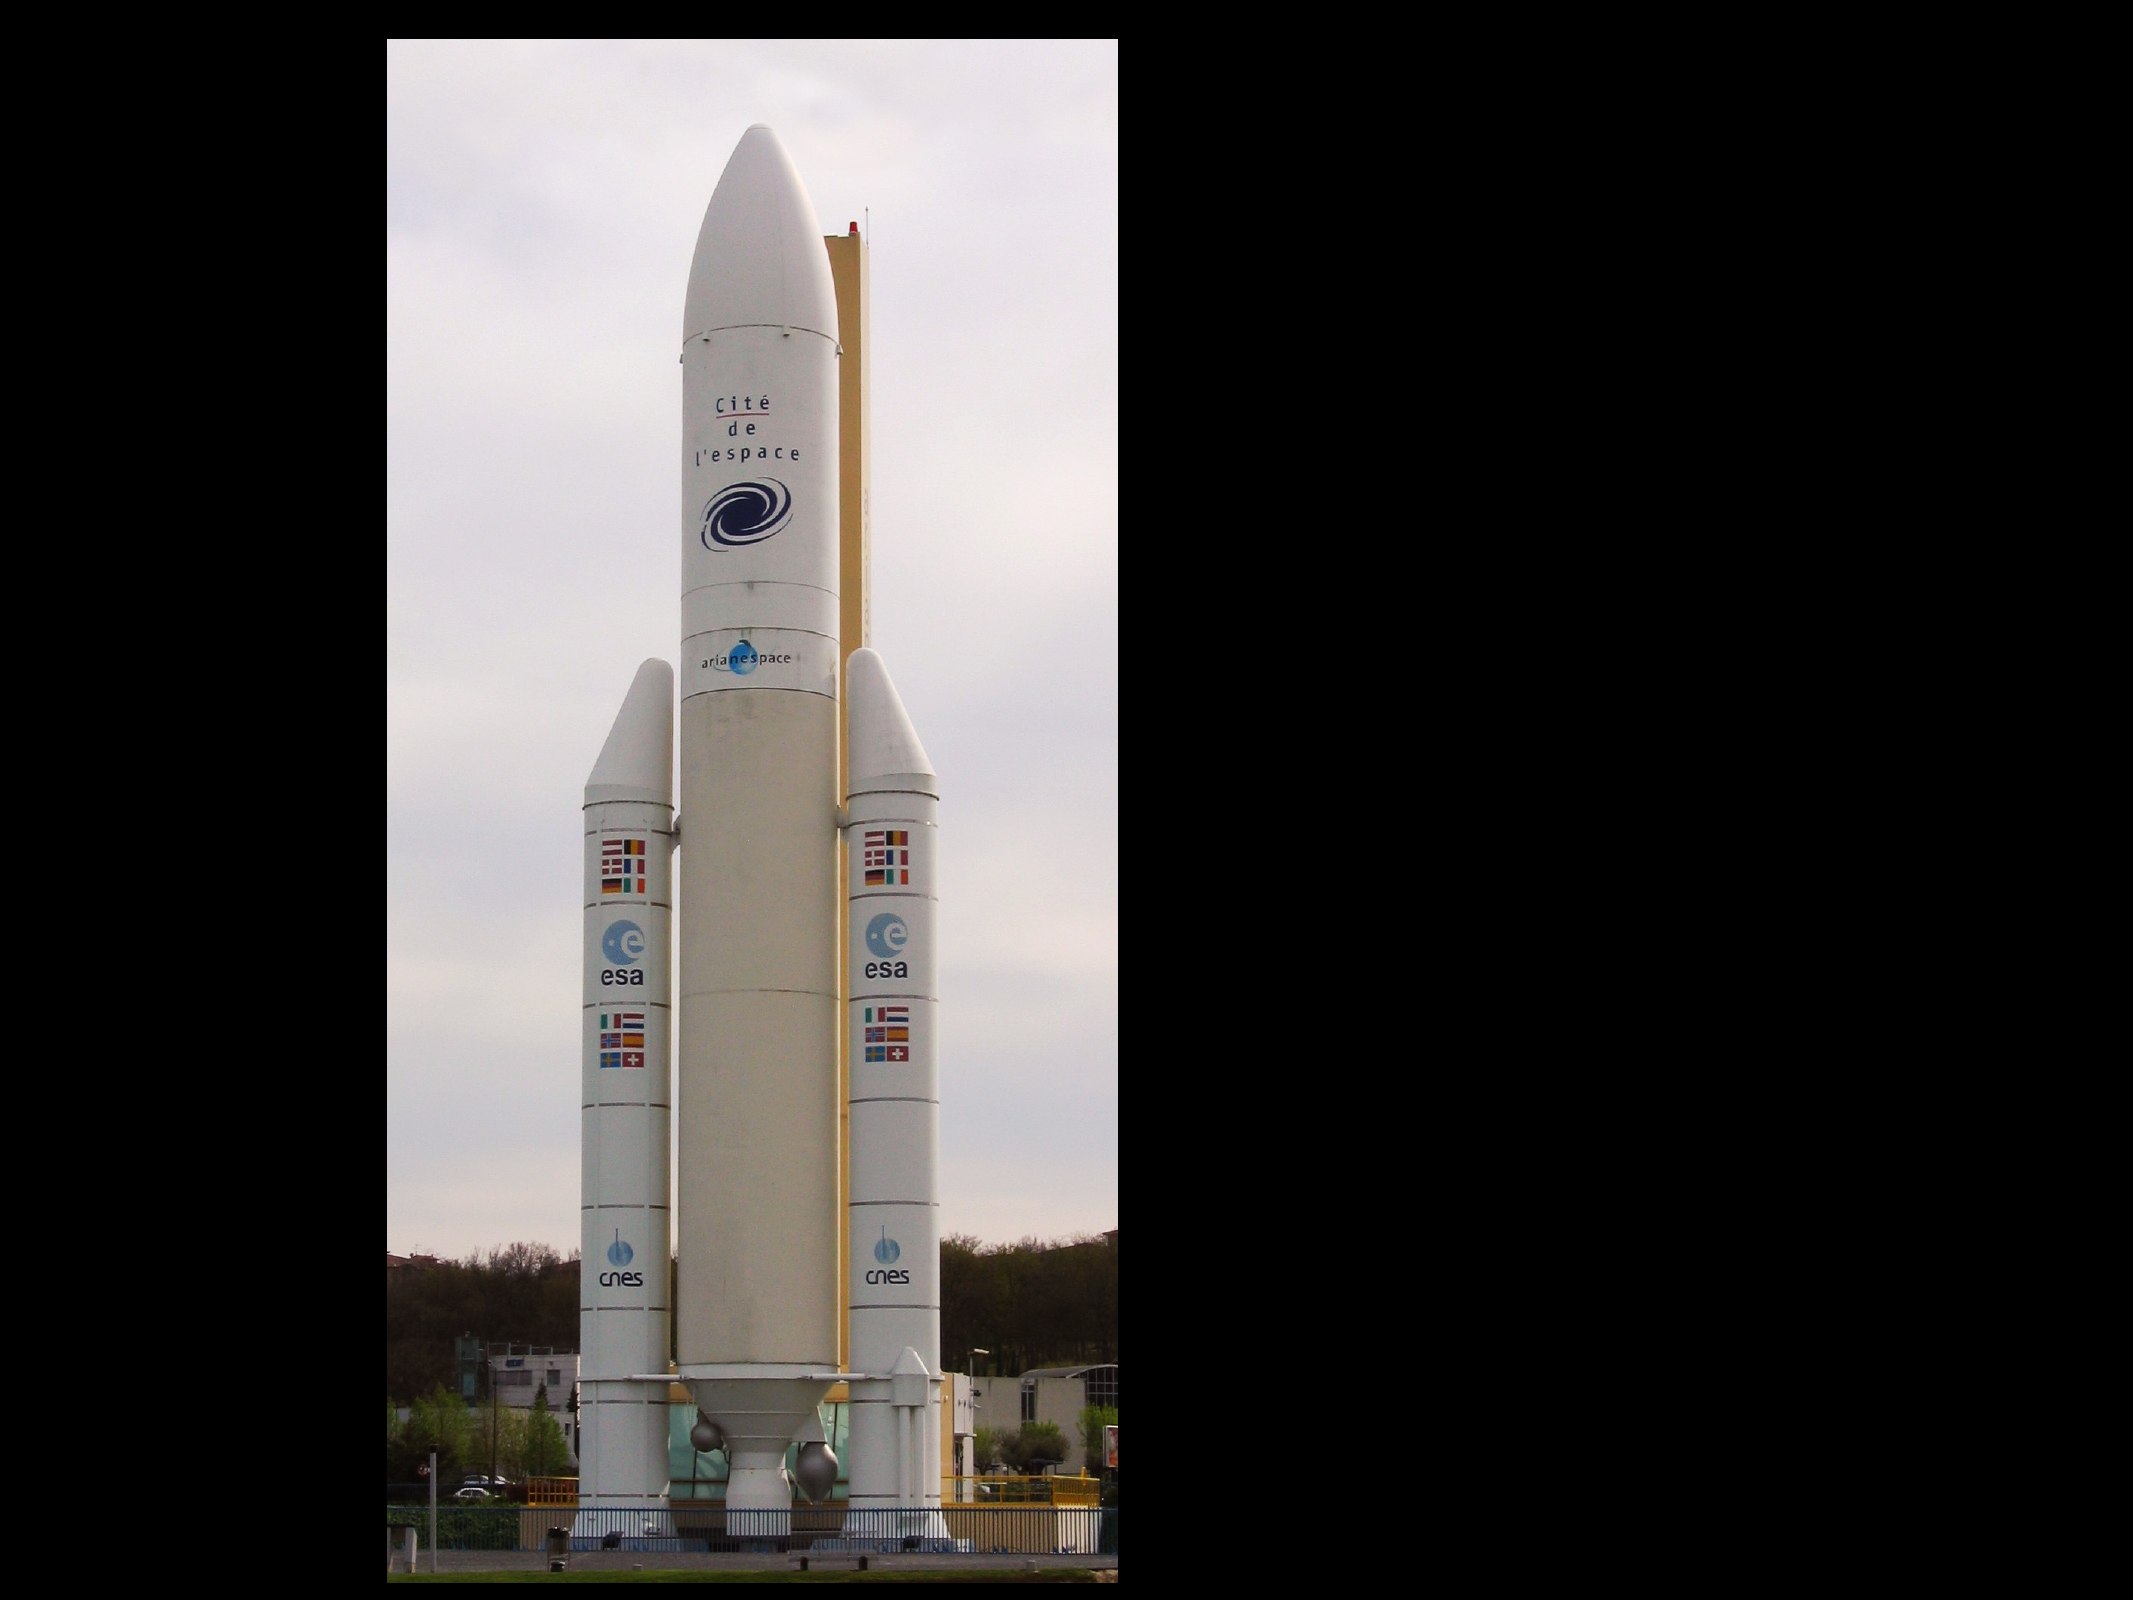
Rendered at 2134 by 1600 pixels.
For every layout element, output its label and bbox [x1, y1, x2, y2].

picture [387, 39, 1118, 1583]
